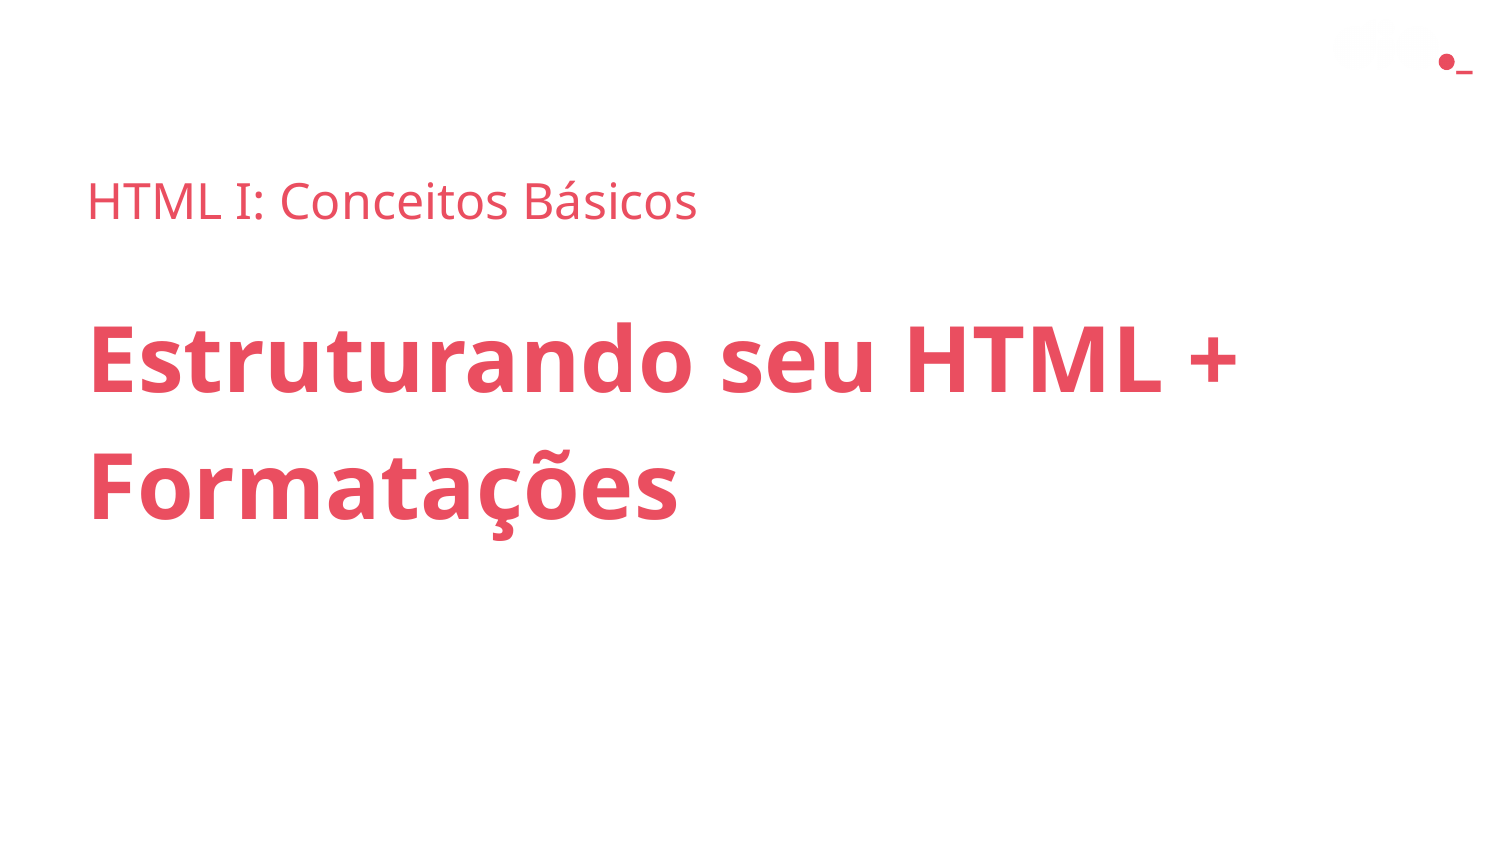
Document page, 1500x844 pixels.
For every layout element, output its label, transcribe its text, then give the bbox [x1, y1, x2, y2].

picture [1333, 19, 1473, 75]
text_box Estruturando seu HTML + Formatações [71, 269, 1342, 550]
text_box HTML I: Conceitos Básicos [71, 145, 1383, 225]
